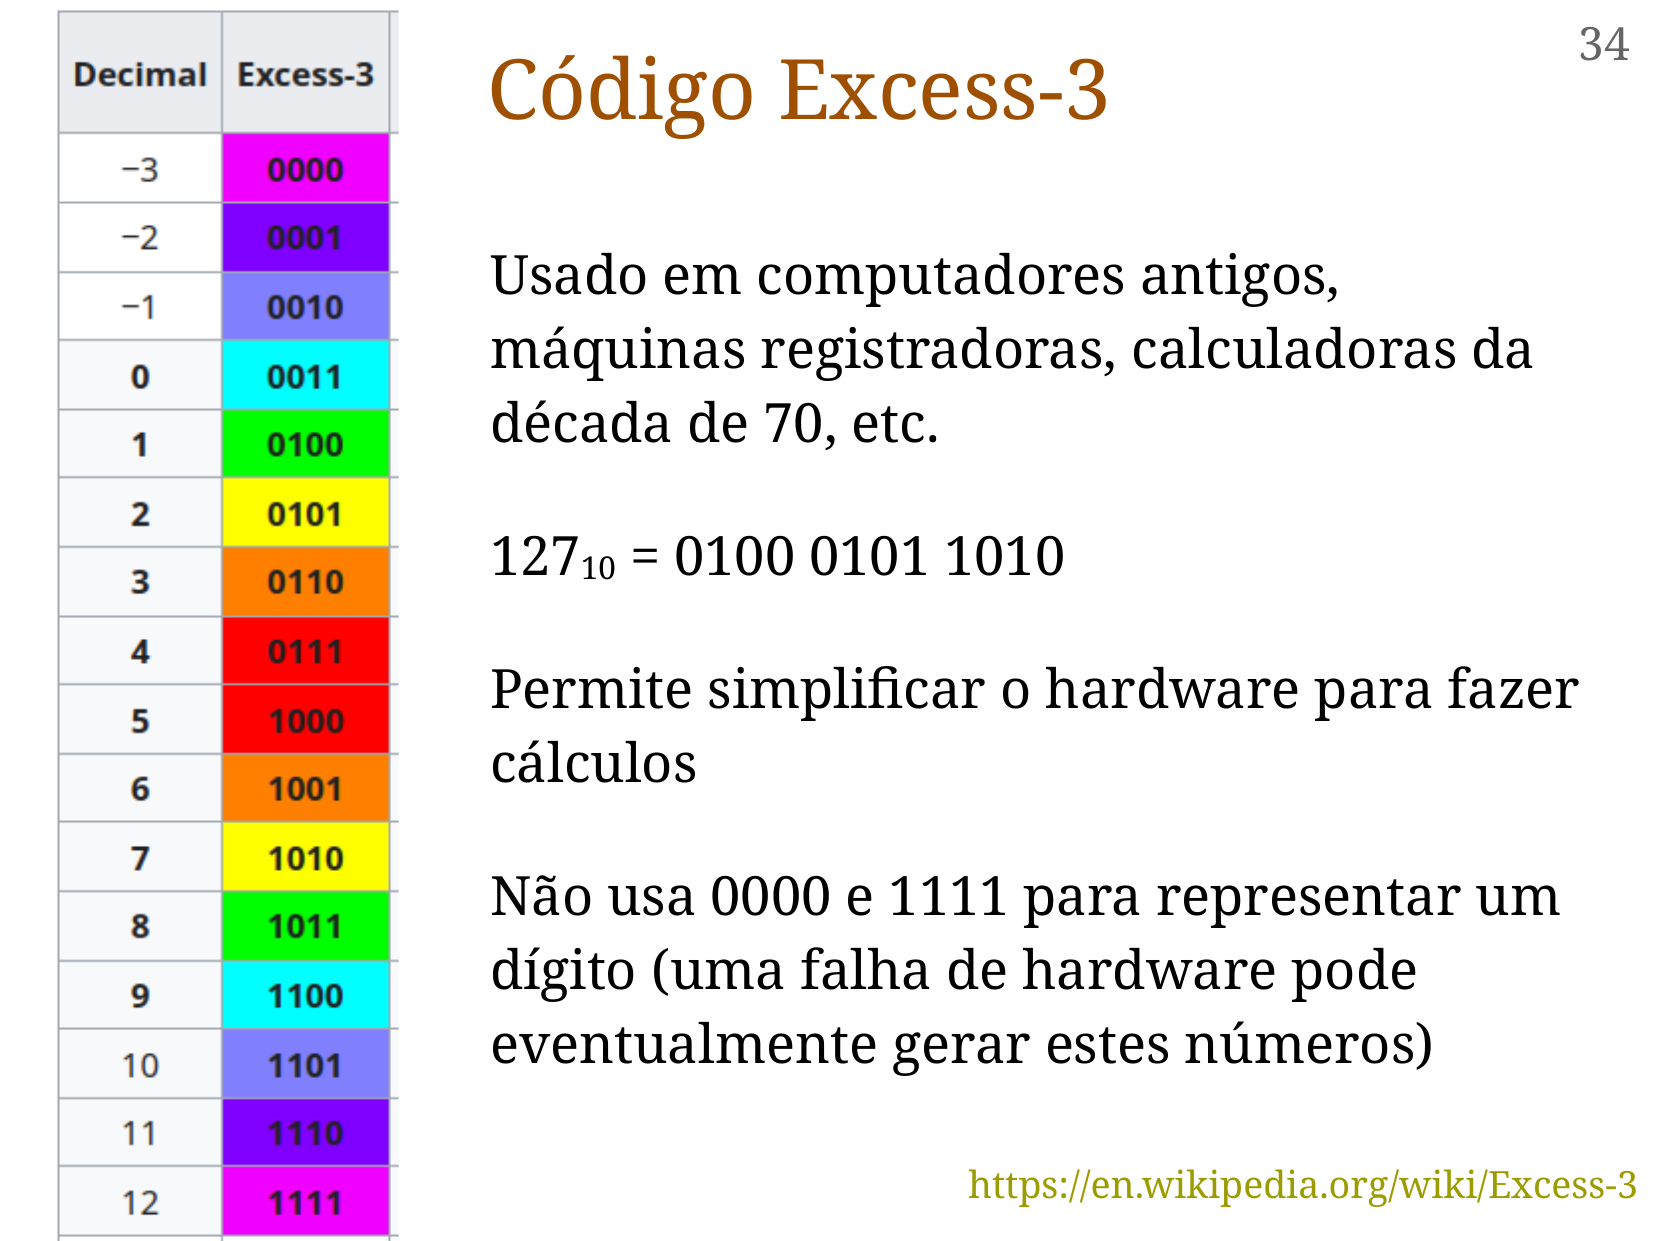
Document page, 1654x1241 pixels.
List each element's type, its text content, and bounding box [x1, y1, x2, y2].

list Usado em computadores antigos, máquinas registradoras, calculadoras da década de 70, etc. 12710 = 0100 0101 1010 Permite simplificar o hardware para fazer cálculos Não usa 0000 e 1111 para representar um dígito (uma falha de hardware pode eventualmente gerar estes números) [487, 236, 1595, 1211]
picture [54, 5, 399, 1241]
title Código Excess-3 [487, 29, 1595, 148]
text_box https://en.wikipedia.org/wiki/Excess-3 [546, 1151, 1654, 1224]
